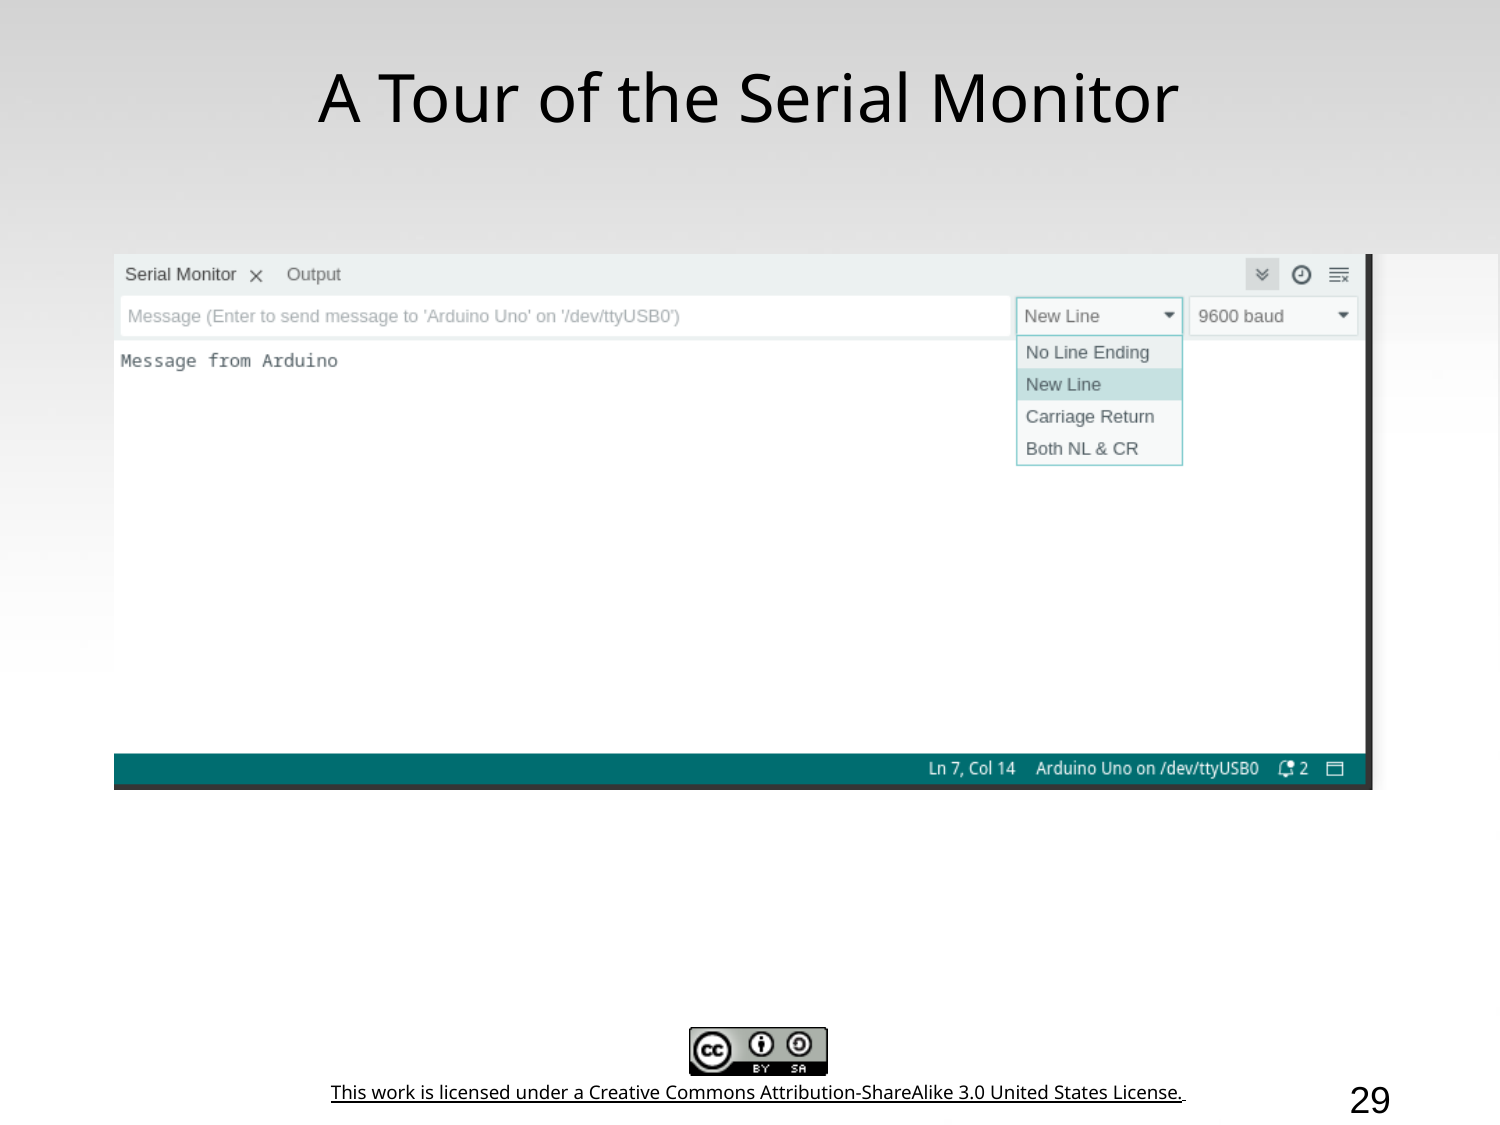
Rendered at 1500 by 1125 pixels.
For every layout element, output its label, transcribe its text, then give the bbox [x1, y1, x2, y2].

picture [0, 0, 1500, 1125]
title A Tour of the Serial Monitor [112, 2, 1388, 190]
